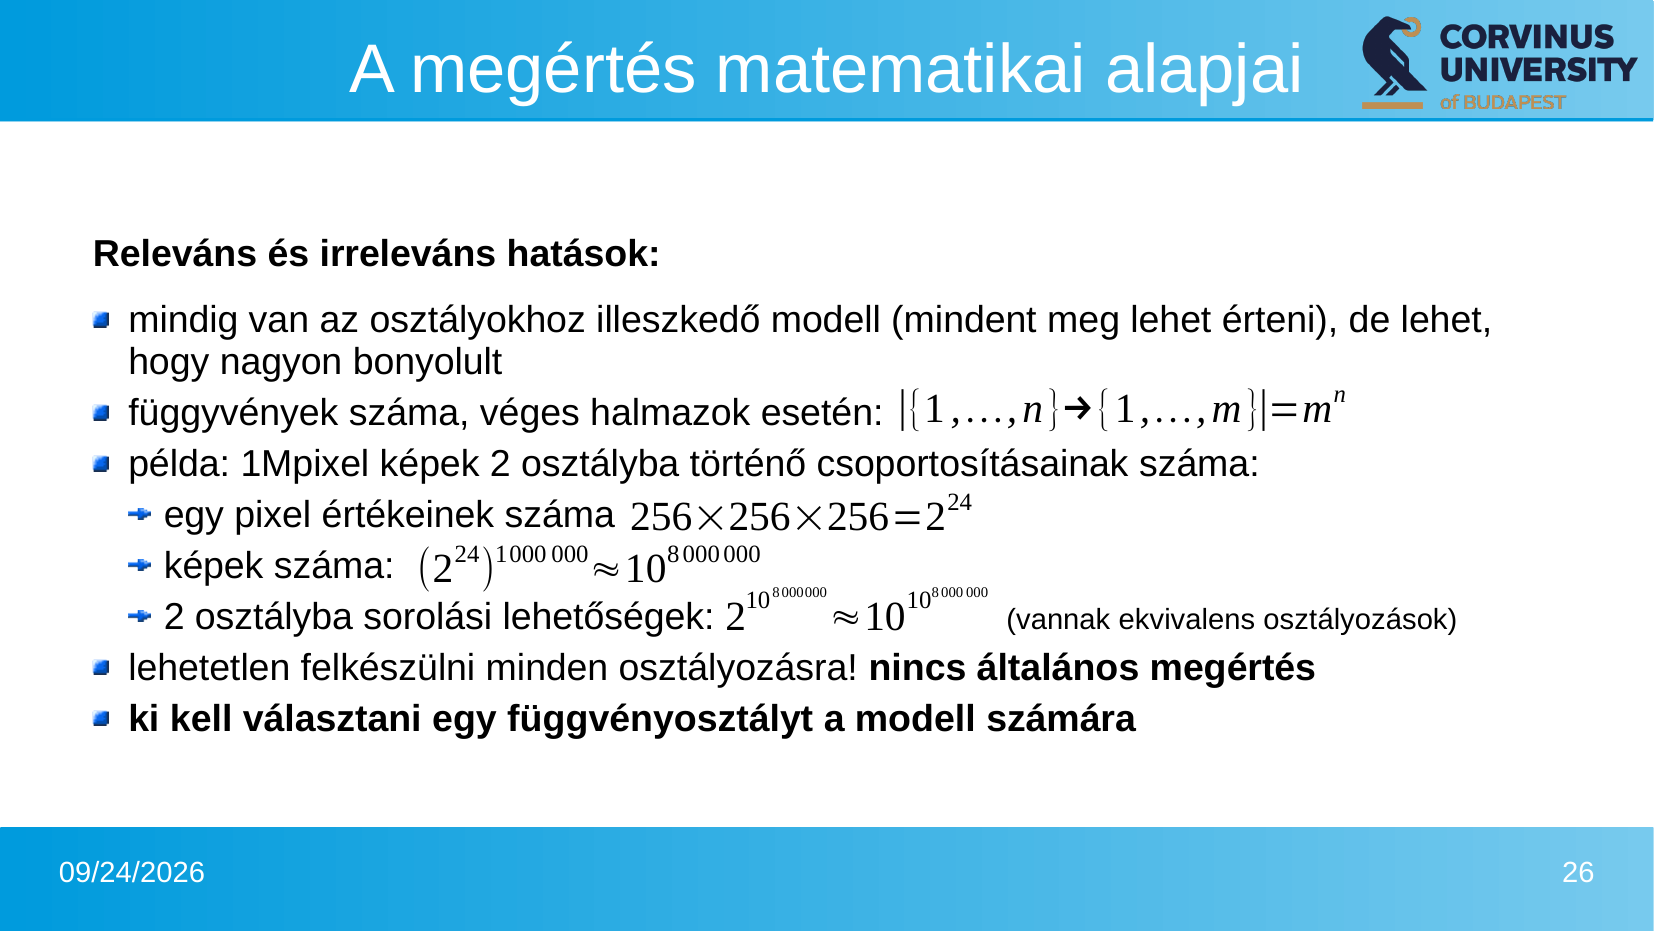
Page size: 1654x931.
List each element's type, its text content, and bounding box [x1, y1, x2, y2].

chart [888, 380, 1353, 435]
text_box Releváns és irreleváns hatások: mindig van az osztályokhoz illeszkedő modell (mindent meg lehet érteni), de lehet, hogy nagyon bonyolult függyvények száma, véges halmazok esetén: példa: 1Mpixel képek 2 osztályba történő csoportosításainak száma: egy pixel értékeinek száma képek száma: 2 osztályba sorolási lehetőségek: (vannak ekvivalens osztályozások) lehetetlen felkészülni minden osztályozásra! nincs általános megértés ki kell választani egy függvényosztályt a modell számára [78, 225, 1574, 747]
picture [1362, 16, 1638, 109]
chart [410, 488, 995, 640]
title A megértés matematikai alapjai [59, 29, 1362, 108]
